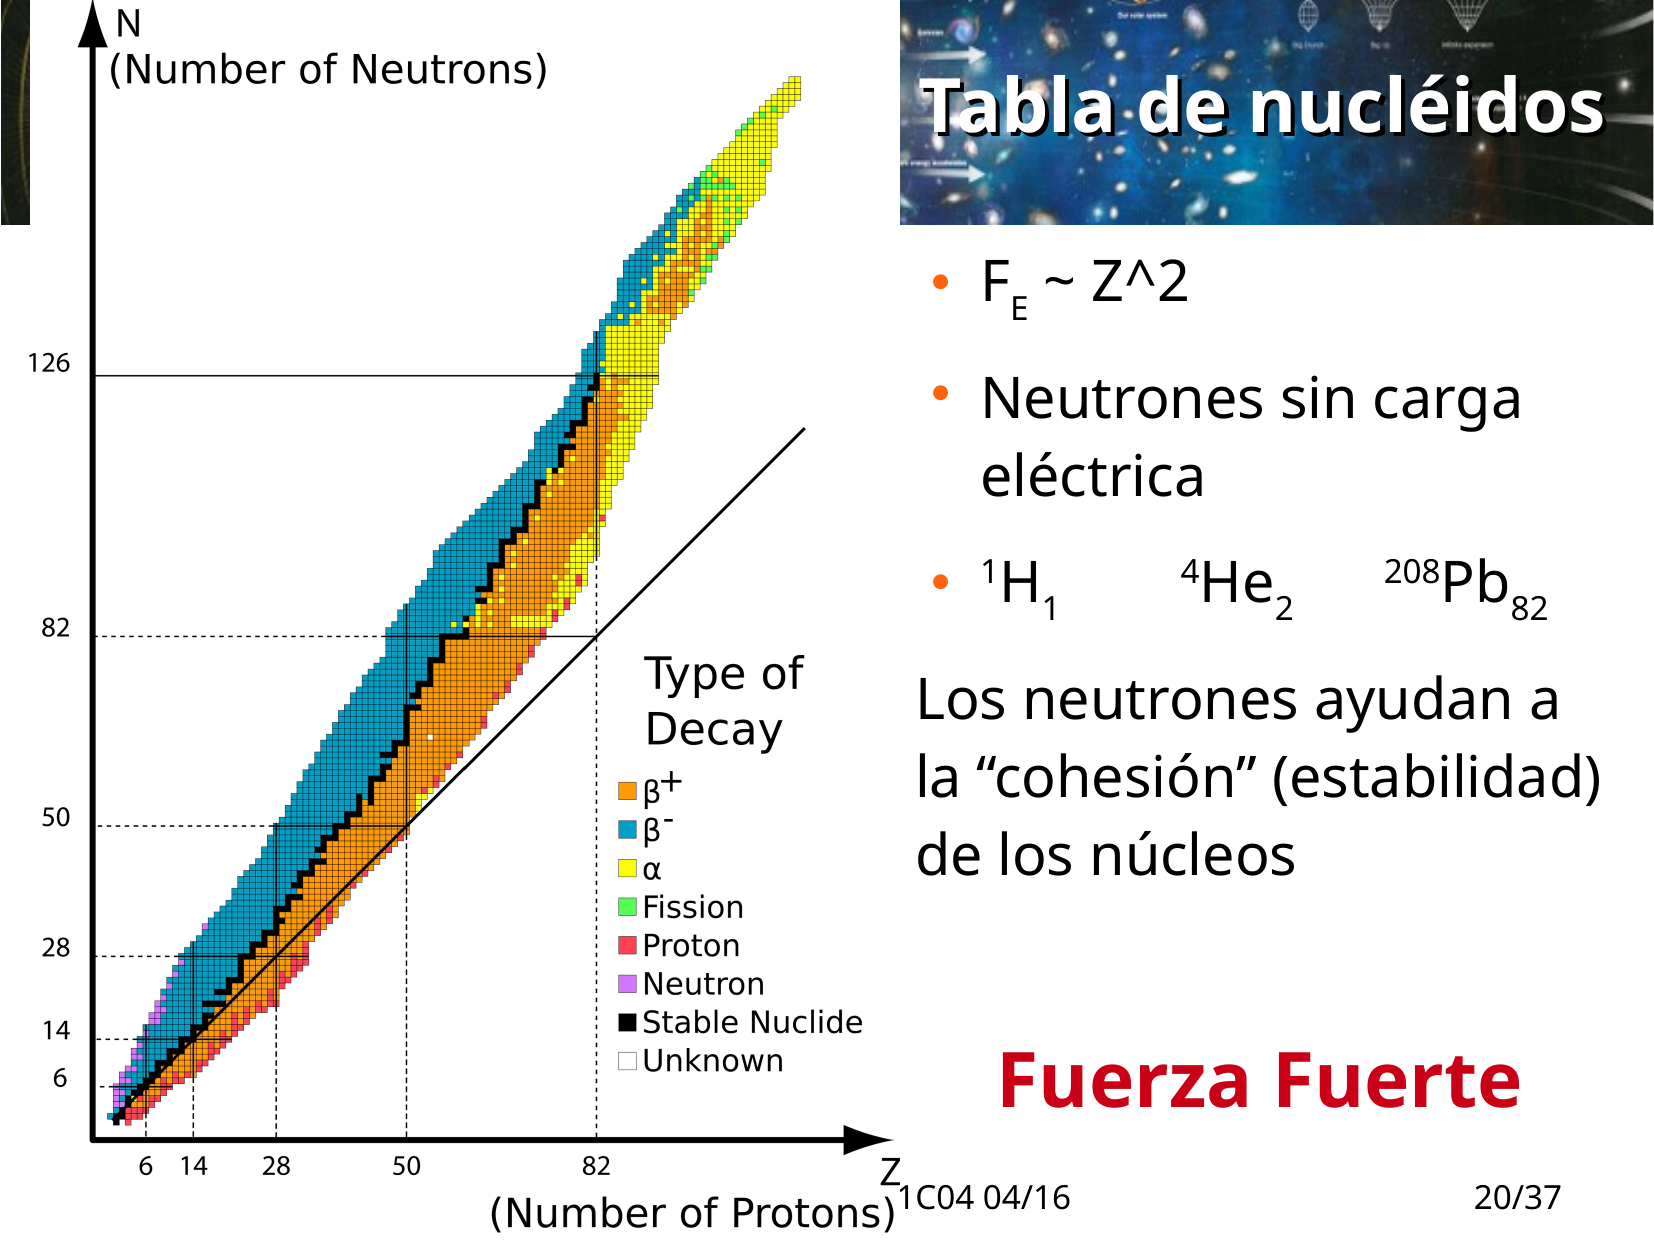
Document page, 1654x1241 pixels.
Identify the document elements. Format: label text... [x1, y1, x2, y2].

picture [664, 230, 671, 237]
list FE ~ Z^2 Neutrones sin carga eléctrica 1H1 4He2 208Pb82 Los neutrones ayudan a la “cohesión” (estabilidad) de los núcleos Fuerza Fuerte [915, 240, 1606, 1156]
title Tabla de nucléidos [46, 15, 1607, 191]
picture [1, 0, 1654, 1241]
picture [640, 278, 647, 286]
picture [629, 301, 635, 308]
picture [617, 313, 624, 320]
